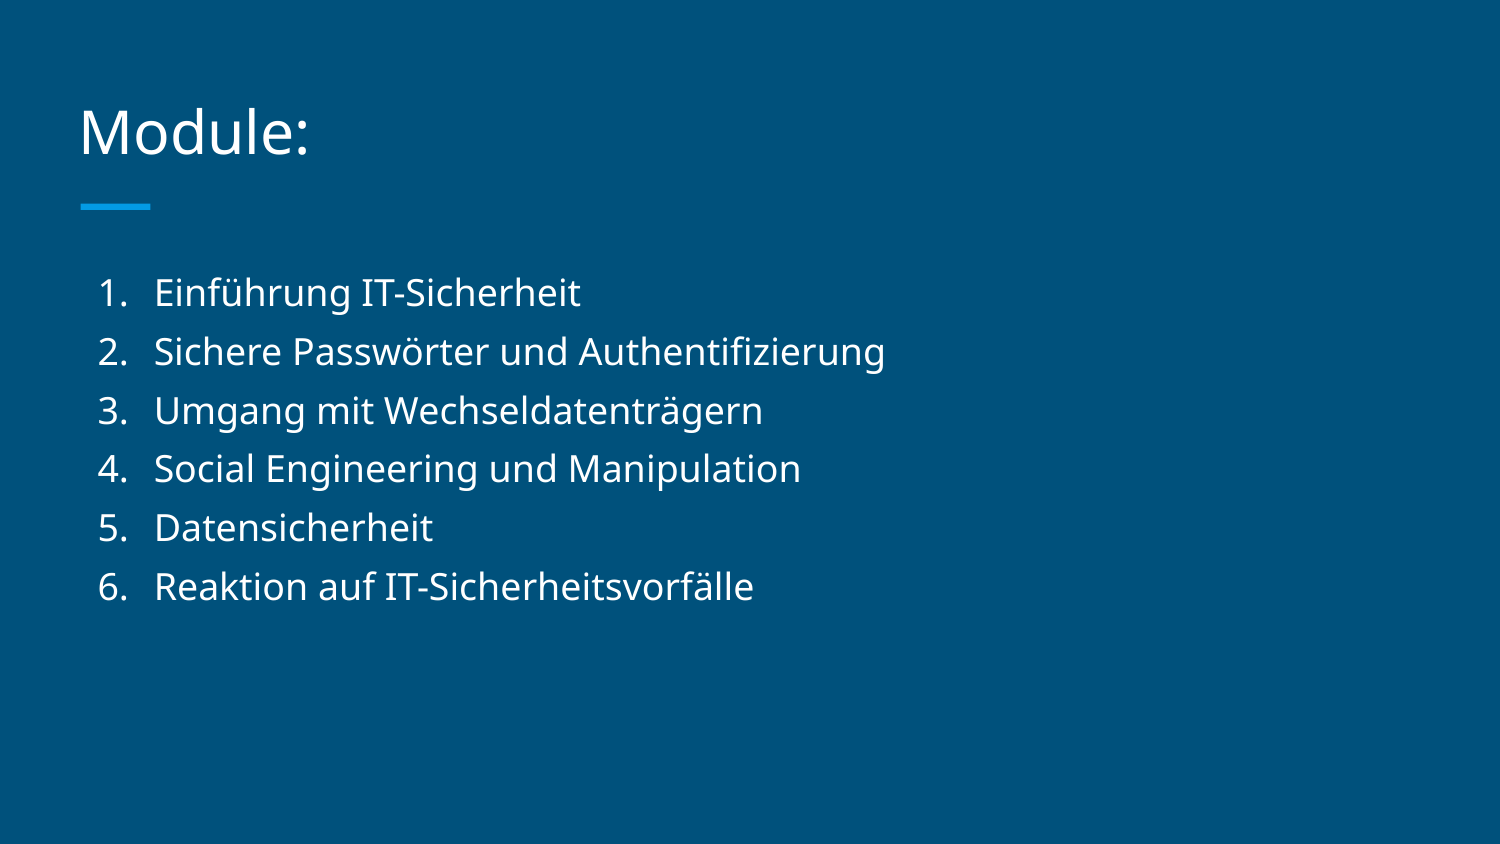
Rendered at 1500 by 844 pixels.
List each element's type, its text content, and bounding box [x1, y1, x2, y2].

list Einführung IT-Sicherheit Sichere Passwörter und Authentifizierung Umgang mit Wechseldatenträgern Social Engineering und Manipulation Datensicherheit Reaktion auf IT-Sicherheitsvorfälle [63, 244, 1437, 750]
title Module: [63, 75, 1437, 188]
